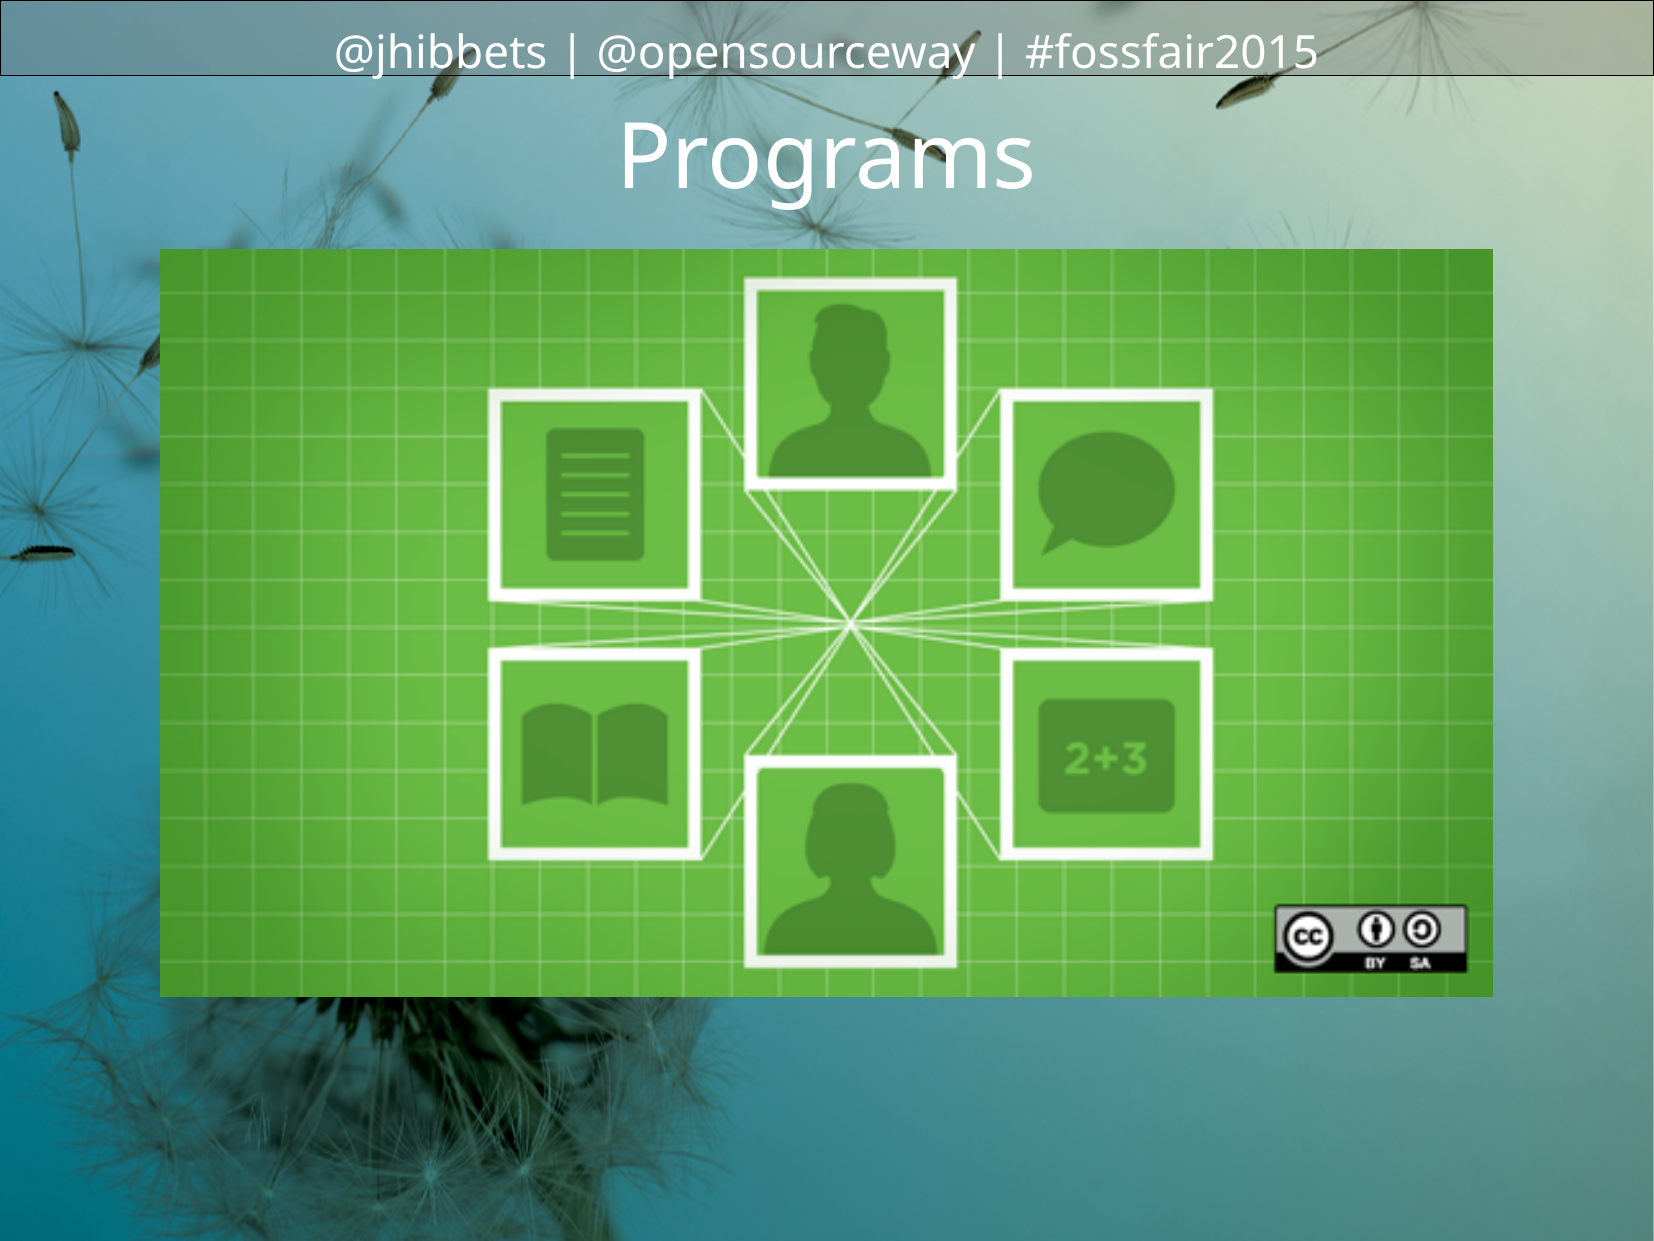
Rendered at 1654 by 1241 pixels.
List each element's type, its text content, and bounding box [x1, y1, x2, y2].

picture [0, 76, 1654, 1241]
title Programs [82, 49, 1571, 257]
